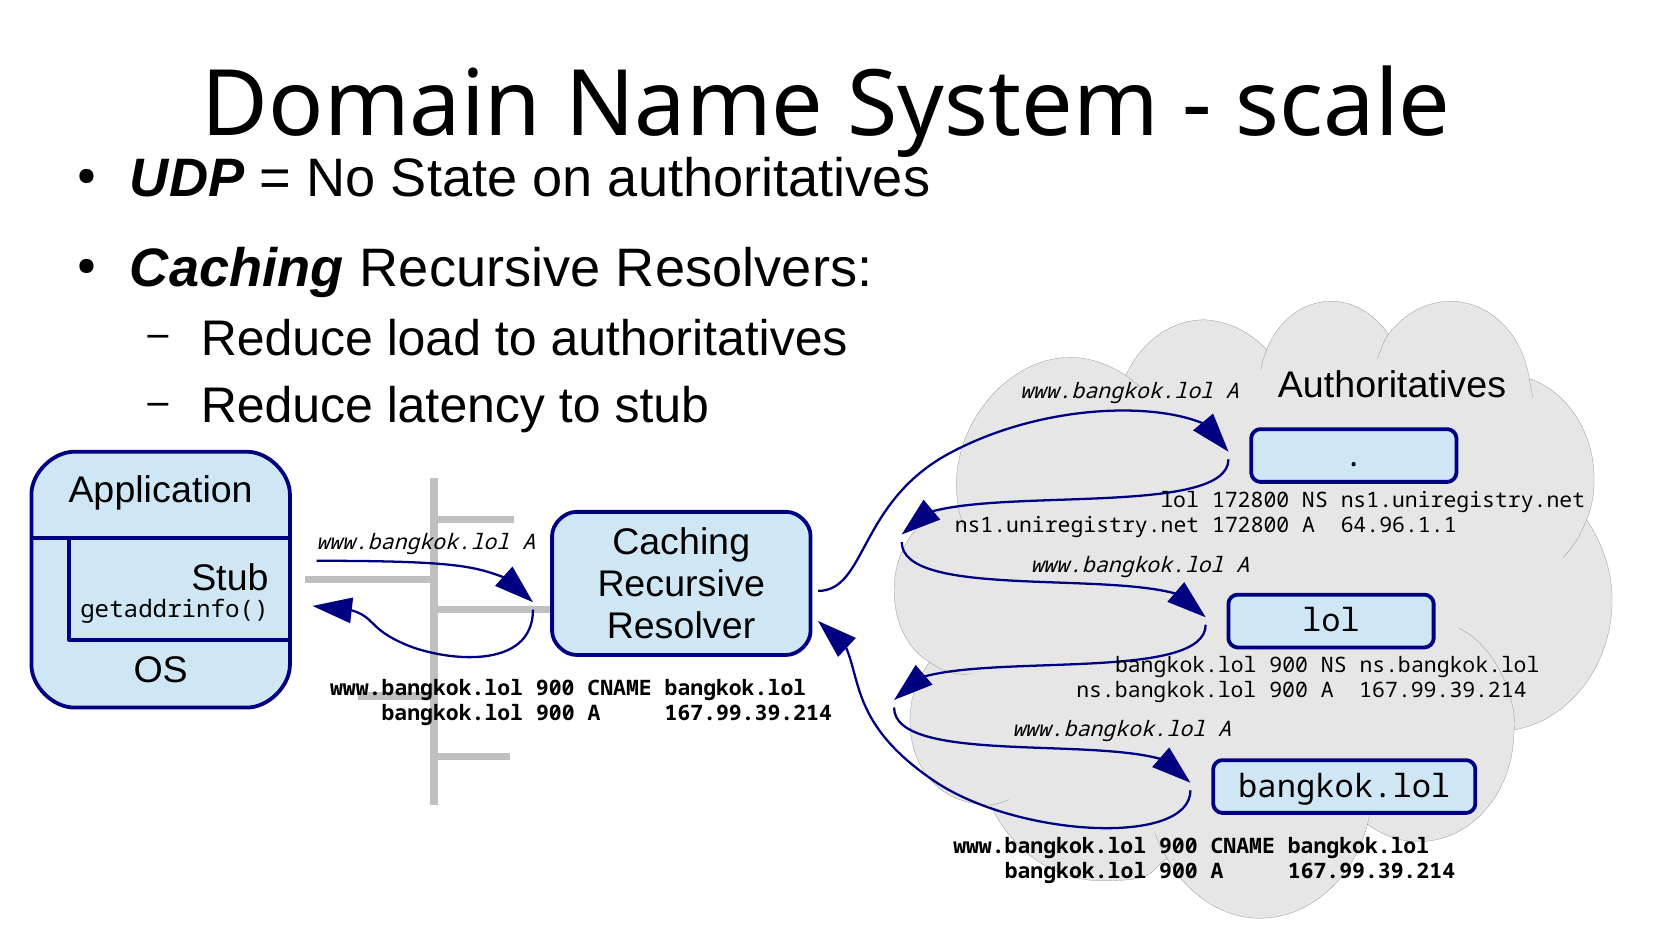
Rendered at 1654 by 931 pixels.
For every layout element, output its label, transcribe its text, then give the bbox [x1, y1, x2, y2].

picture [29, 301, 1613, 919]
list UDP = No State on authoritatives Caching Recursive Resolvers: Reduce load to authoritatives Reduce latency to stub [59, 147, 1548, 688]
title Domain Name System - scale [82, 37, 1571, 221]
